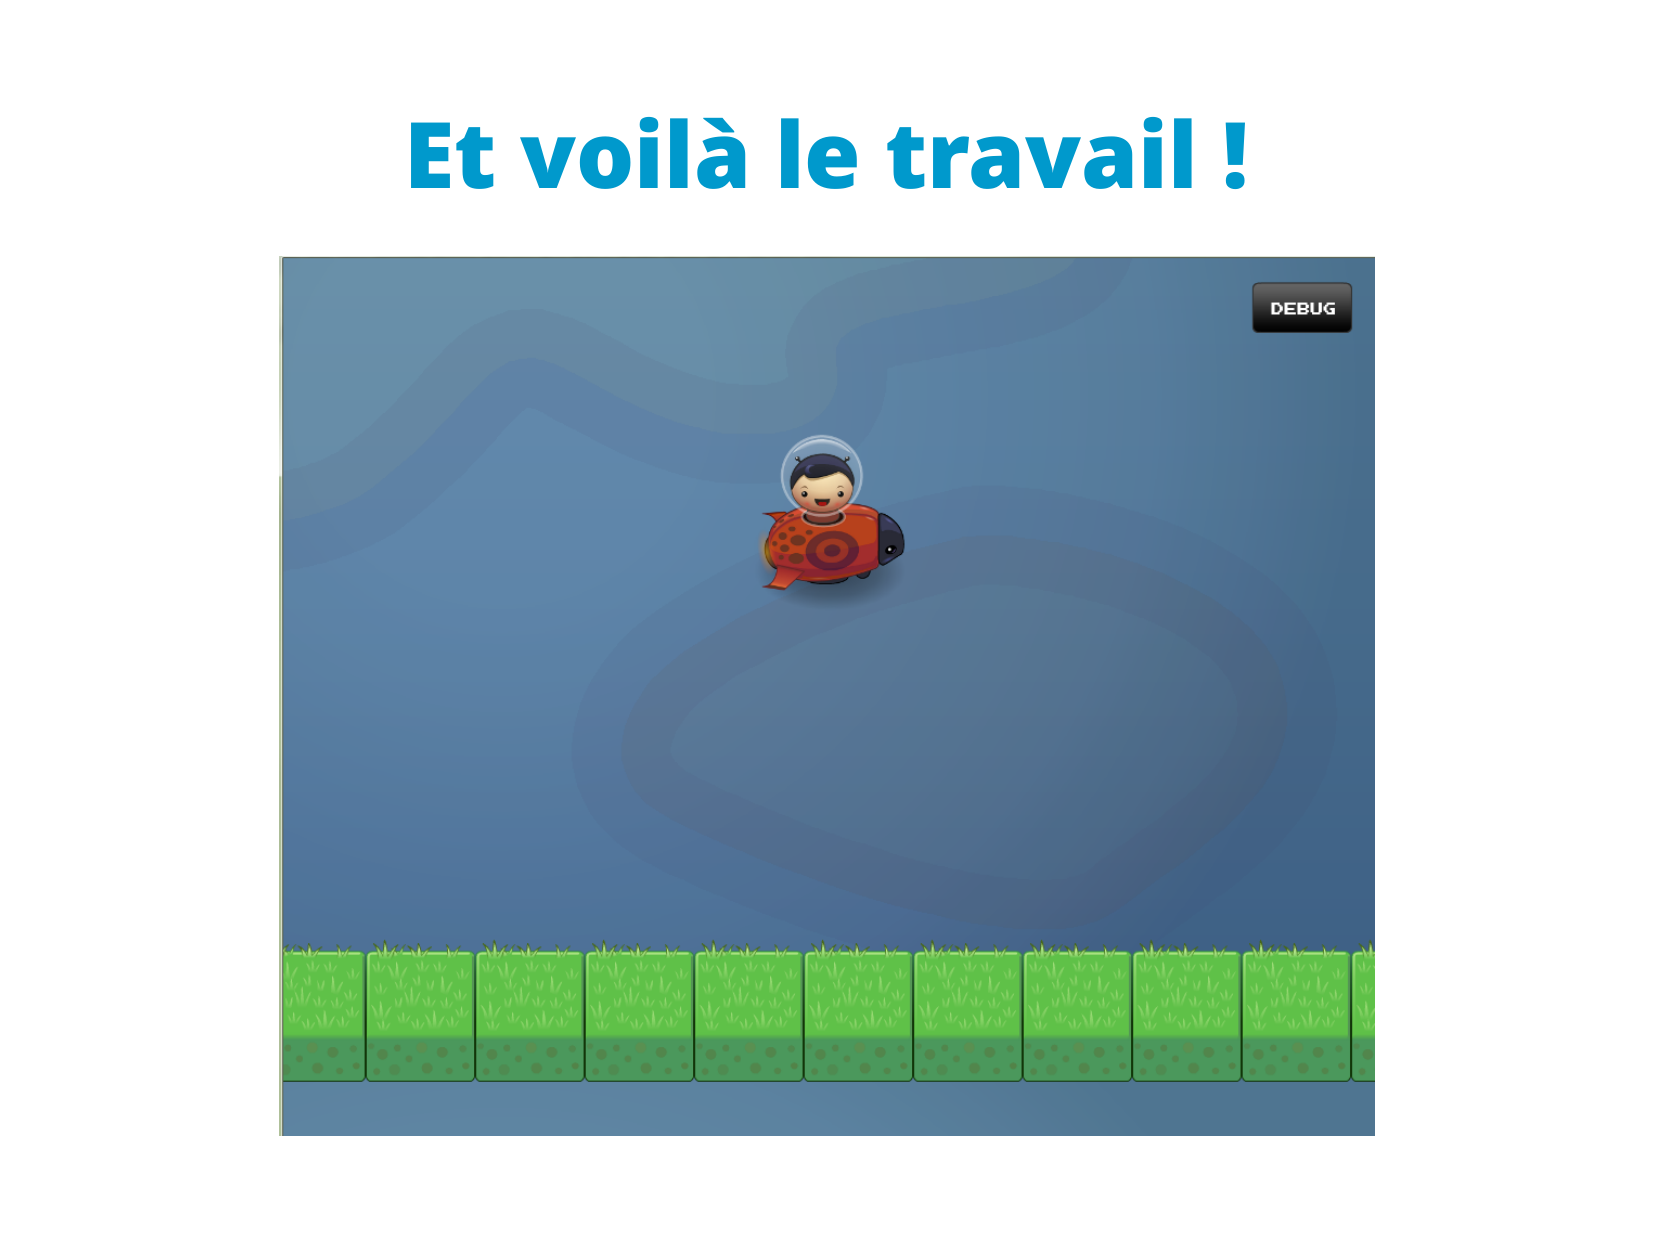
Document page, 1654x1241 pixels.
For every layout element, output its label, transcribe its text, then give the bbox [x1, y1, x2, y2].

title Et voilà le travail ! [82, 49, 1571, 257]
picture [279, 256, 1375, 1136]
